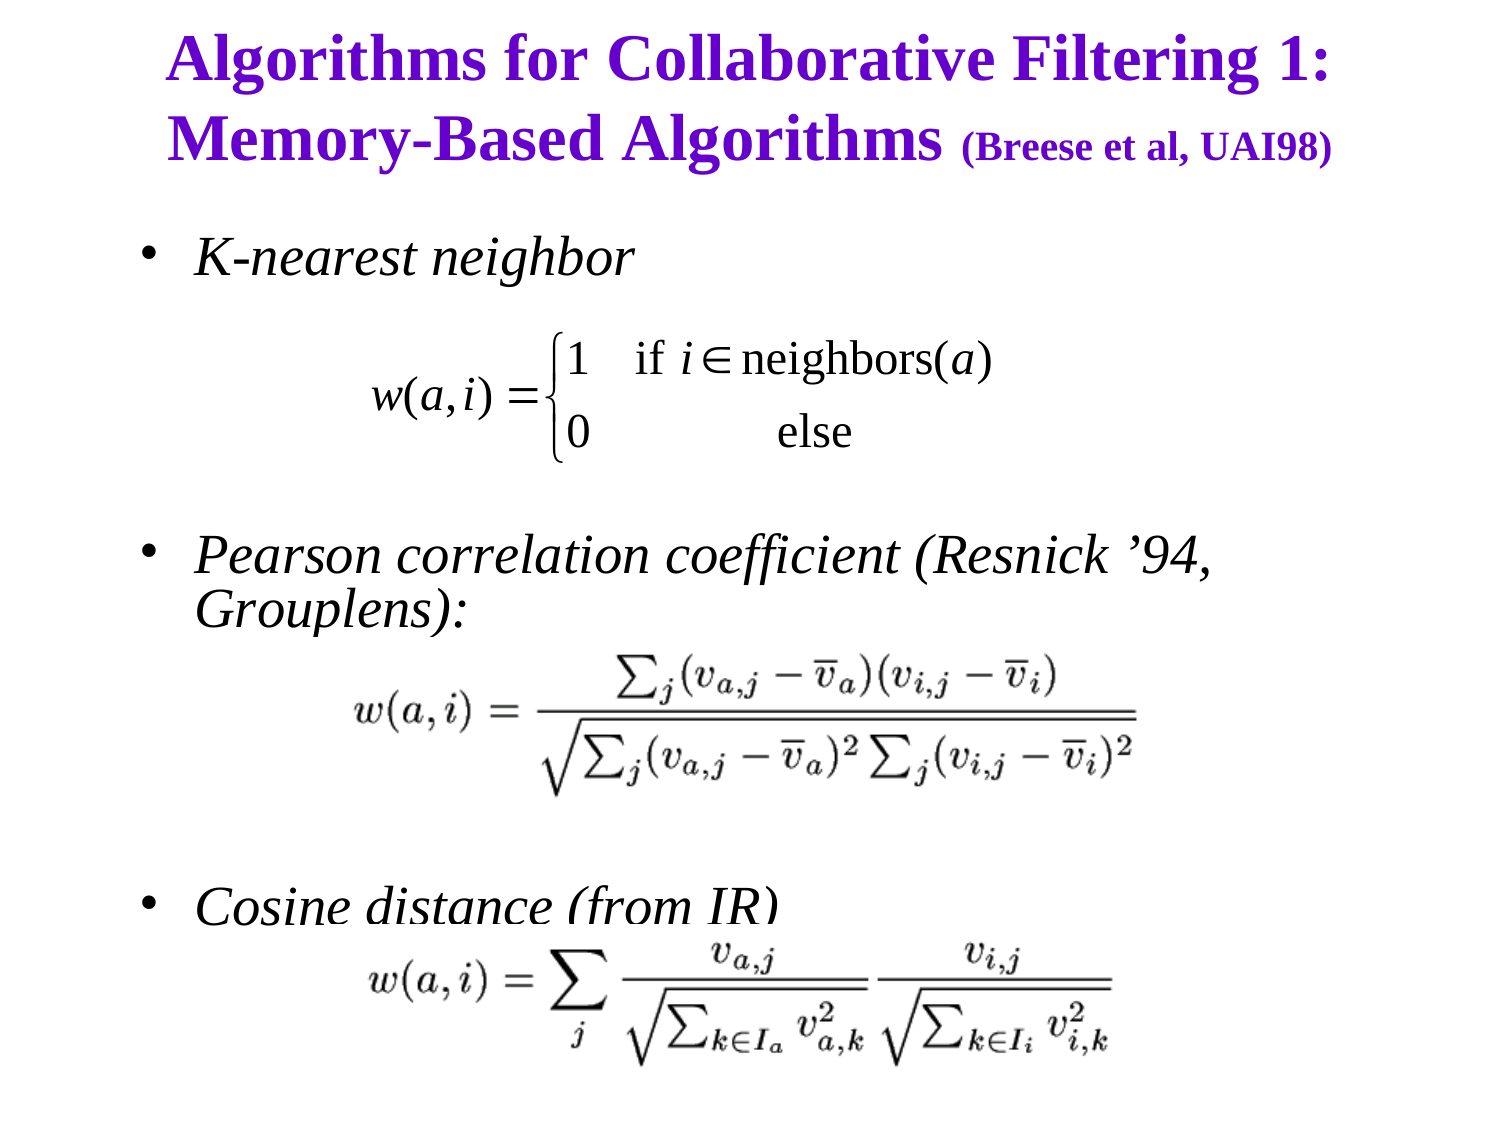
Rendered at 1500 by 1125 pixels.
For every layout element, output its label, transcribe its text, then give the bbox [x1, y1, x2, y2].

picture [275, 637, 1163, 801]
picture [324, 924, 1163, 1088]
chart [362, 324, 1000, 472]
title Algorithms for Collaborative Filtering 1: Memory-Based Algorithms (Breese et al, UAI98) [112, 0, 1388, 188]
list K-nearest neighbor Pearson correlation coefficient (Resnick ’94, Grouplens): Cosine distance (from IR) [125, 224, 1401, 950]
